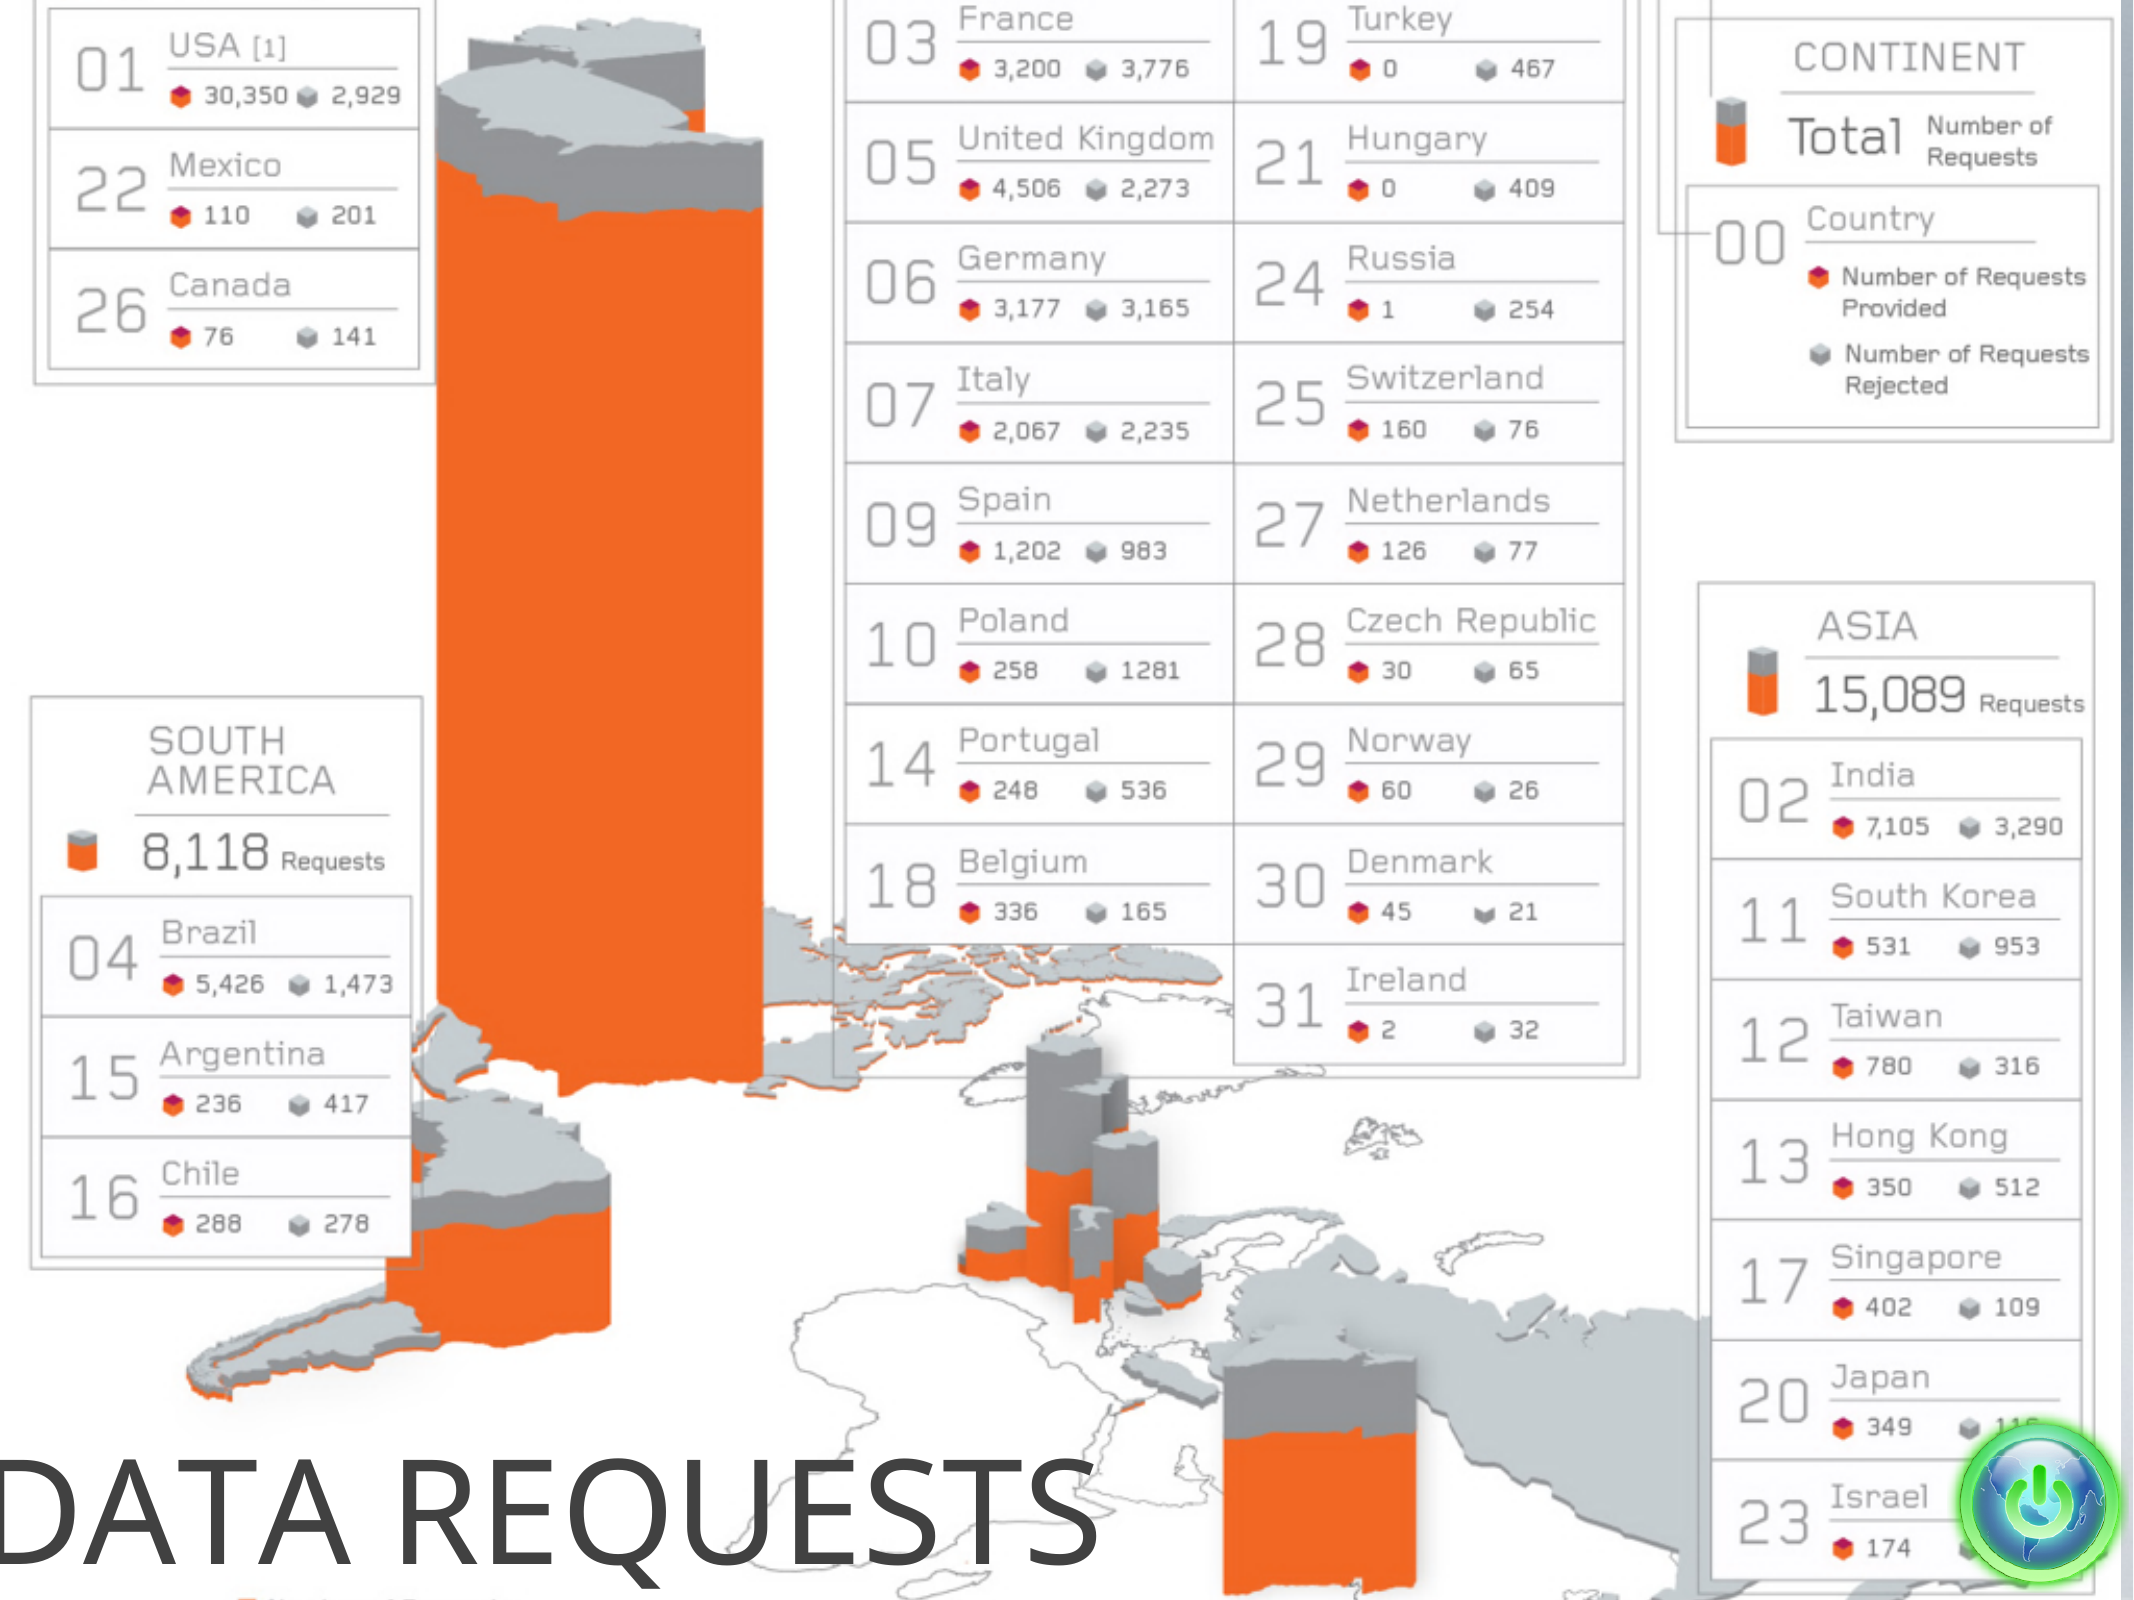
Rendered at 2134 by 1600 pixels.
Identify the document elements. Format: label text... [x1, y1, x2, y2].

text_box DATA REQUESTS [4, 1471, 61, 1553]
picture [0, 0, 2134, 1600]
text_box DATA REQUESTS [0, 1410, 1480, 1594]
